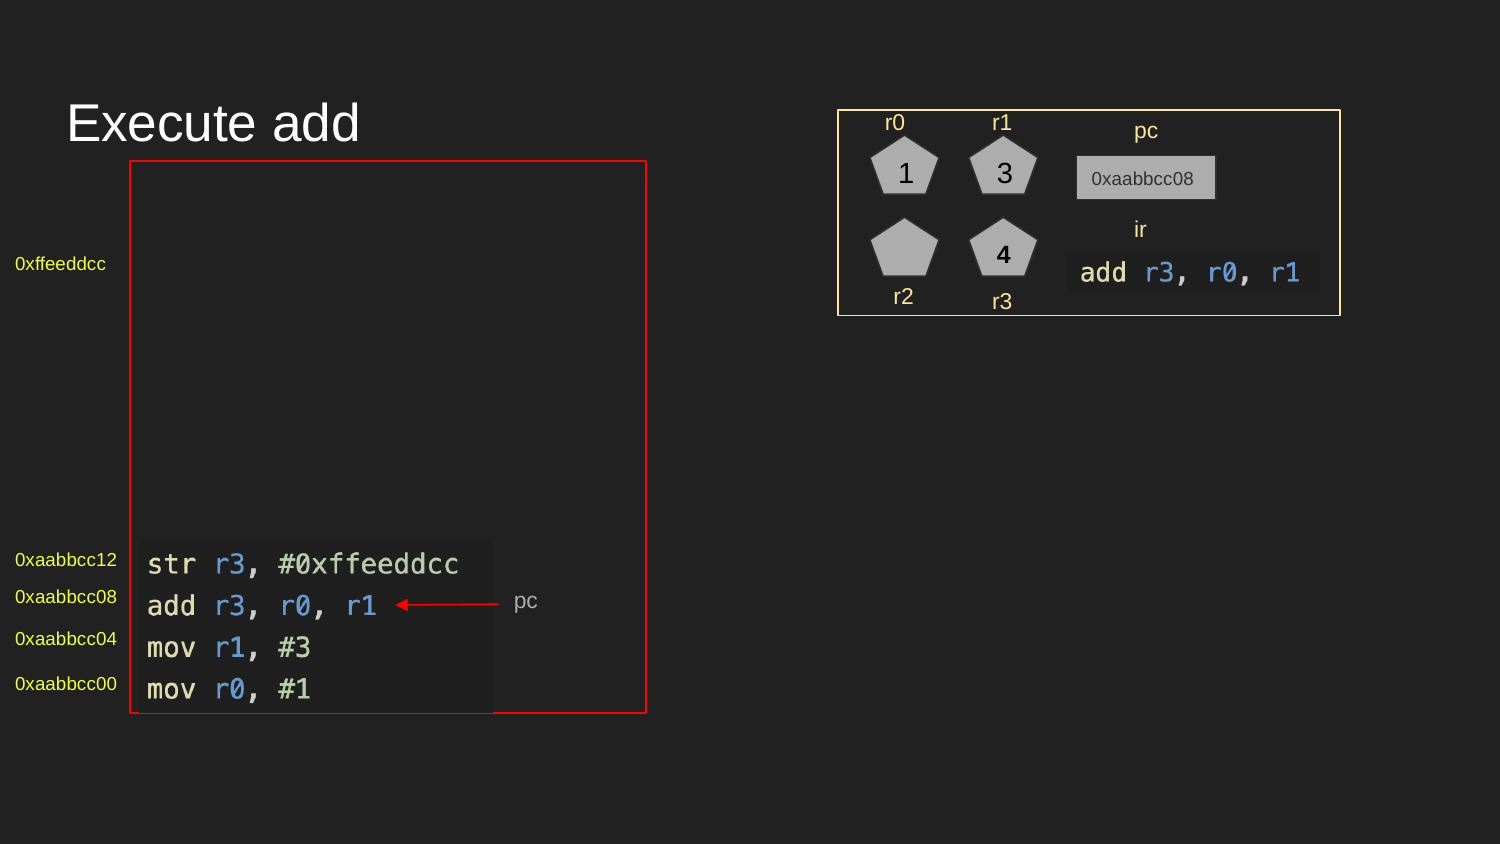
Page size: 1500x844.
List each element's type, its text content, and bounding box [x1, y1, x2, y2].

text_box ir [1119, 199, 1180, 254]
text_box pc [1119, 101, 1180, 155]
text_box 0xaabbcc12 [0, 532, 140, 570]
text_box r2 [878, 266, 931, 322]
title Execute add [131, 162, 645, 167]
text_box 4 [968, 217, 1038, 271]
text_box [869, 217, 940, 266]
picture [1067, 254, 1320, 291]
text_box 0xaabbcc00 [0, 657, 139, 702]
text_box 0xaabbcc04 [0, 612, 139, 657]
text_box r0 [869, 92, 923, 148]
text_box 3 [968, 148, 1038, 195]
text_box 0xaabbcc08 [0, 570, 139, 612]
title Execute add [51, 72, 739, 167]
picture [139, 541, 493, 713]
text_box pc [498, 570, 731, 625]
text_box 1 [869, 147, 940, 195]
text_box r3 [977, 271, 1030, 326]
text_box 0xaabbcc08 [1076, 155, 1217, 200]
text_box r1 [977, 92, 1030, 148]
text_box 0xffeeddcc [0, 236, 125, 281]
